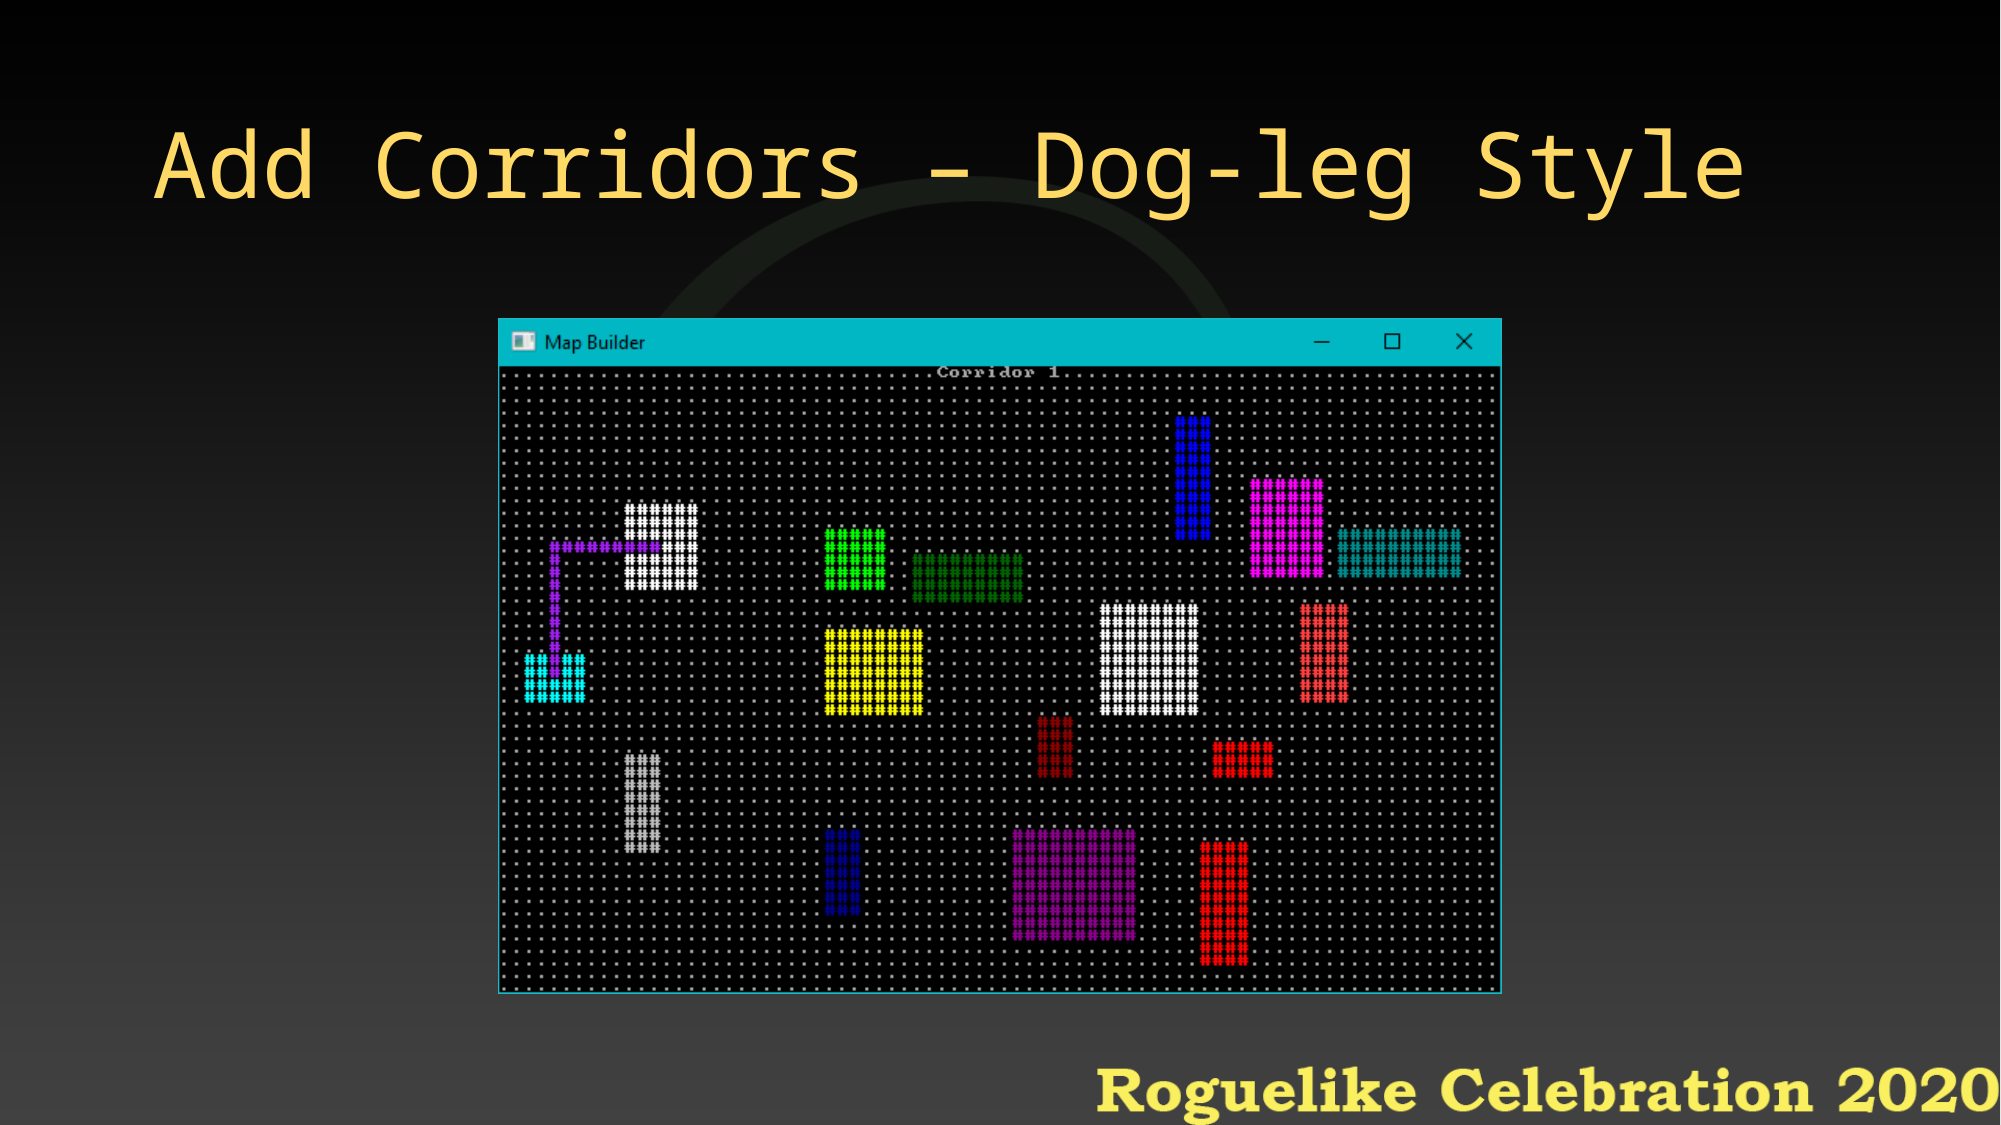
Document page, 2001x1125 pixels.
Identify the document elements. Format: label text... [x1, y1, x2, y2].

picture [0, 0, 2001, 1125]
title Add Corridors – Dog-leg Style [137, 59, 1863, 278]
